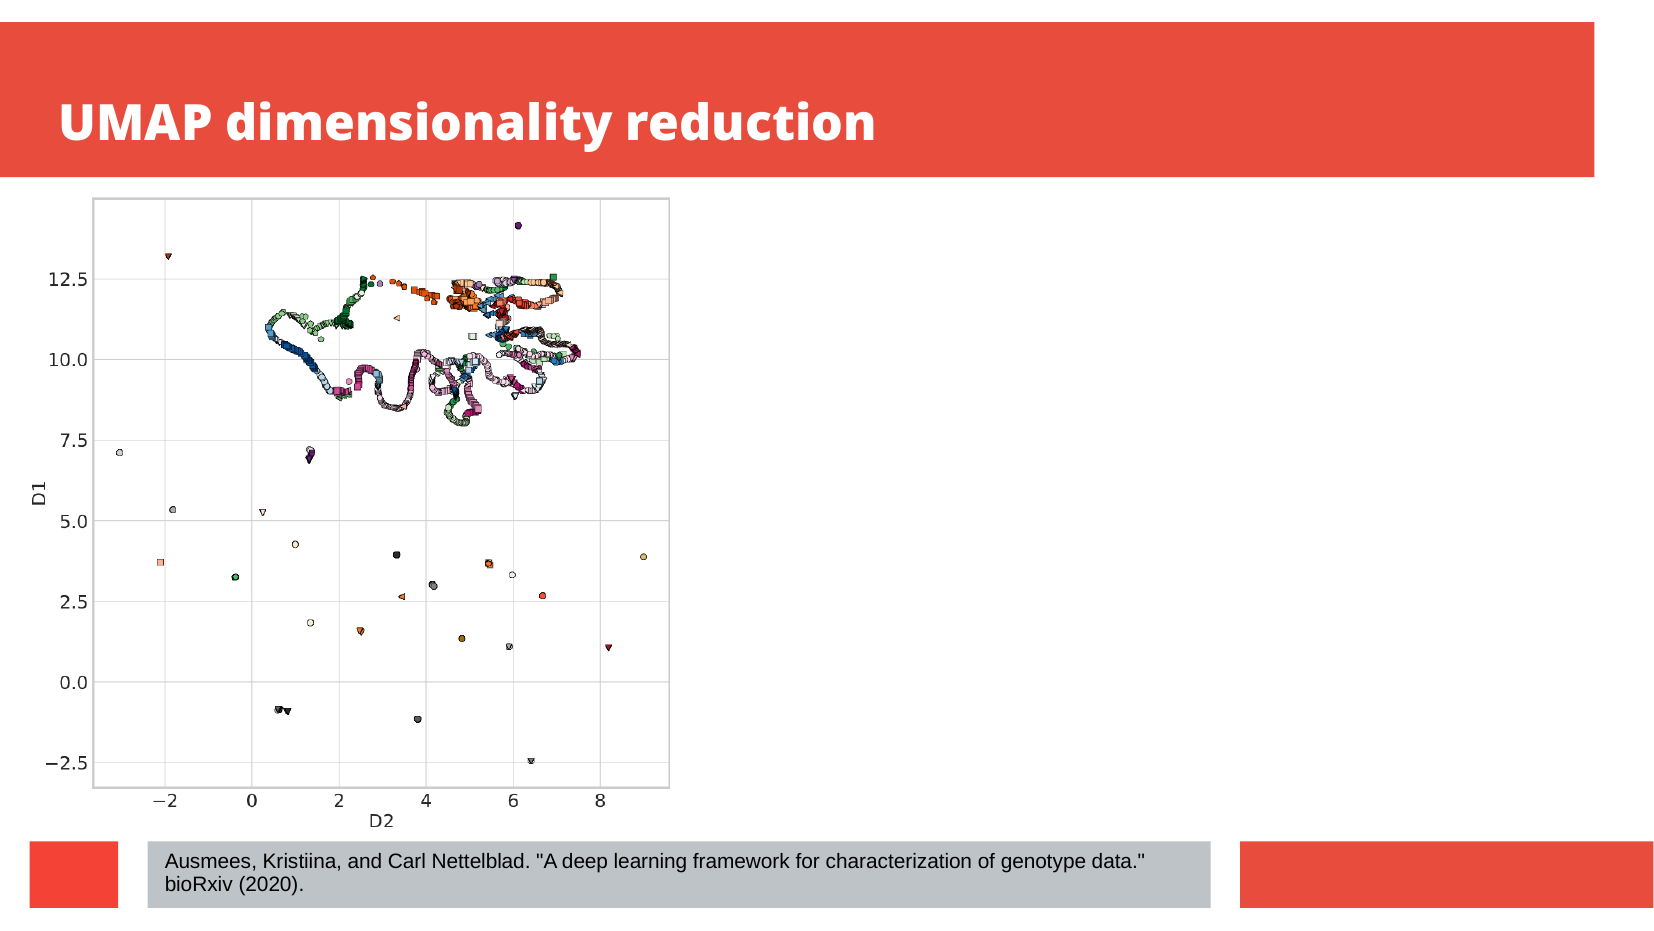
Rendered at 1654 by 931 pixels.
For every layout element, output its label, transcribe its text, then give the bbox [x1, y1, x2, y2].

list [115, 440, 991, 931]
text_box Ausmees, Kristiina, and Carl Nettelblad. "A deep learning framework for characterization of genotype data." bioRxiv (2020). [150, 842, 1186, 904]
title UMAP dimensionality reduction [59, 44, 1595, 156]
picture [30, 194, 670, 828]
